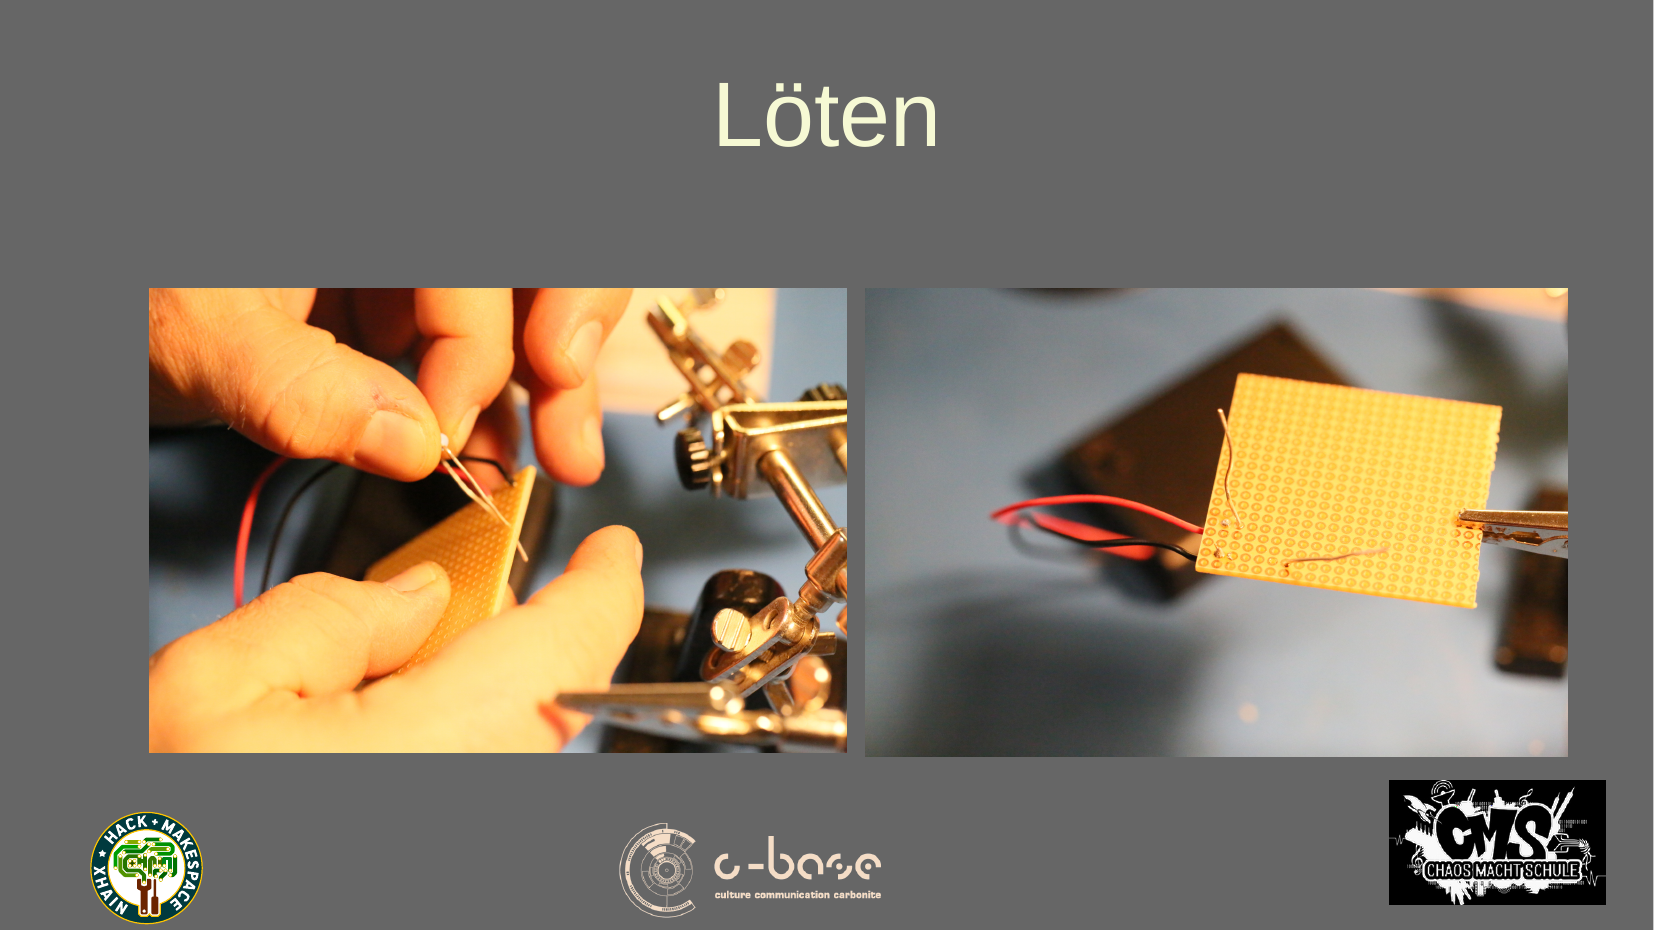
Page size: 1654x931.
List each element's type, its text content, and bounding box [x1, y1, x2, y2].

picture [1389, 780, 1606, 905]
title Löten [82, 37, 1571, 193]
picture [865, 288, 1568, 758]
picture [149, 288, 847, 753]
picture [609, 809, 897, 931]
